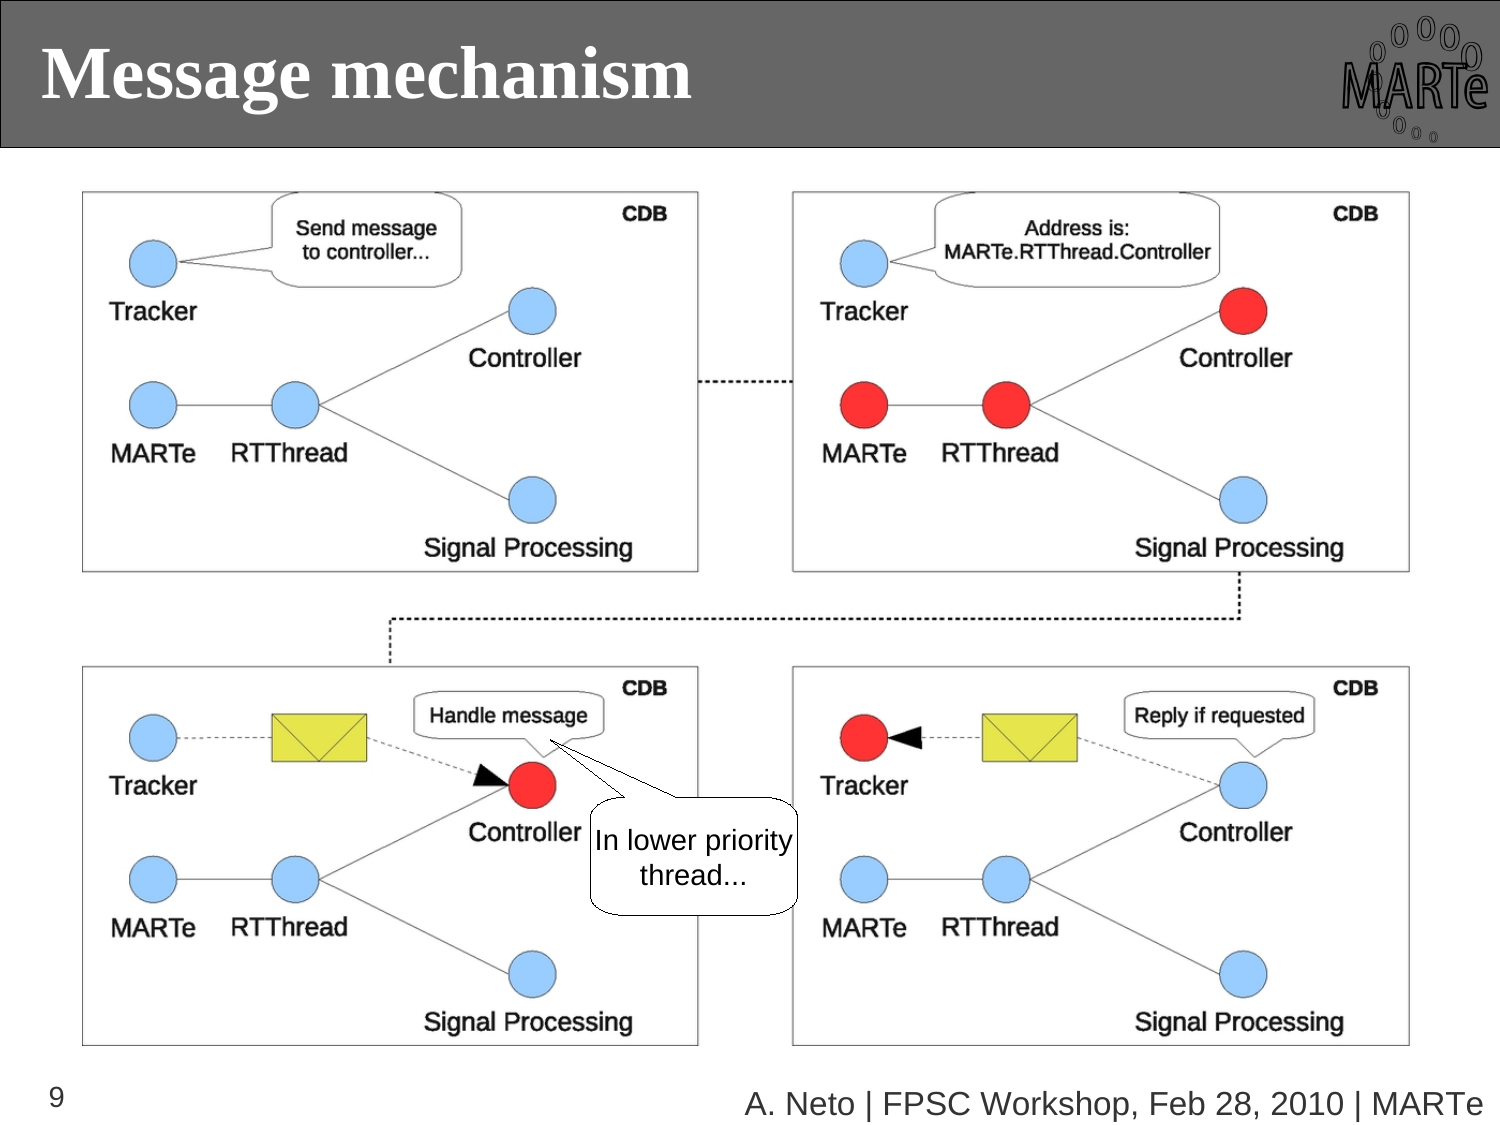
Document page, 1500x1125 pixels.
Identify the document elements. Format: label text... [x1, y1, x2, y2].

picture [1340, 0, 1489, 148]
text_box In lower priority thread... [550, 739, 798, 916]
picture [82, 188, 1412, 1046]
title Message mechanism [41, 0, 1329, 148]
